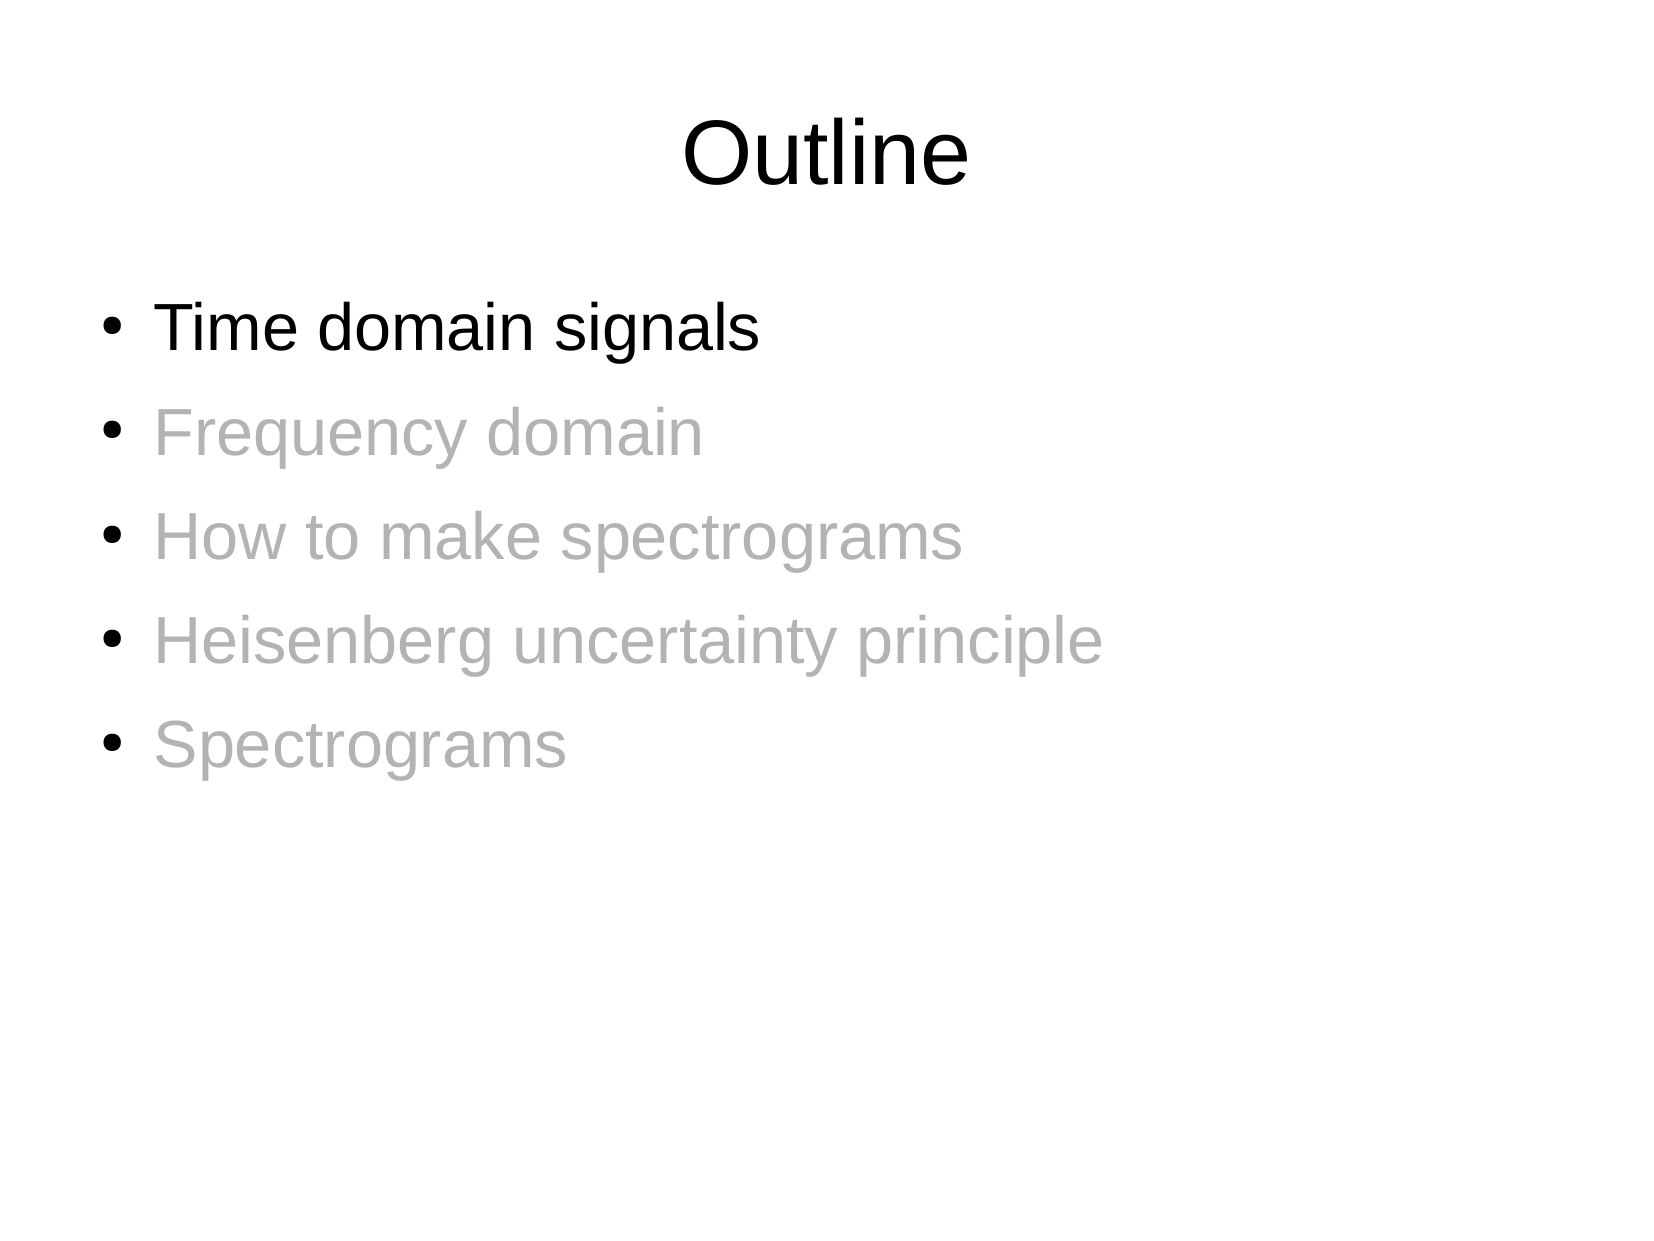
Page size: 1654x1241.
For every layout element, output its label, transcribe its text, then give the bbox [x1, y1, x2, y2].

list Time domain signals Frequency domain How to make spectrograms Heisenberg uncertainty principle Spectrograms [82, 290, 1571, 1010]
title Outline [82, 49, 1571, 257]
